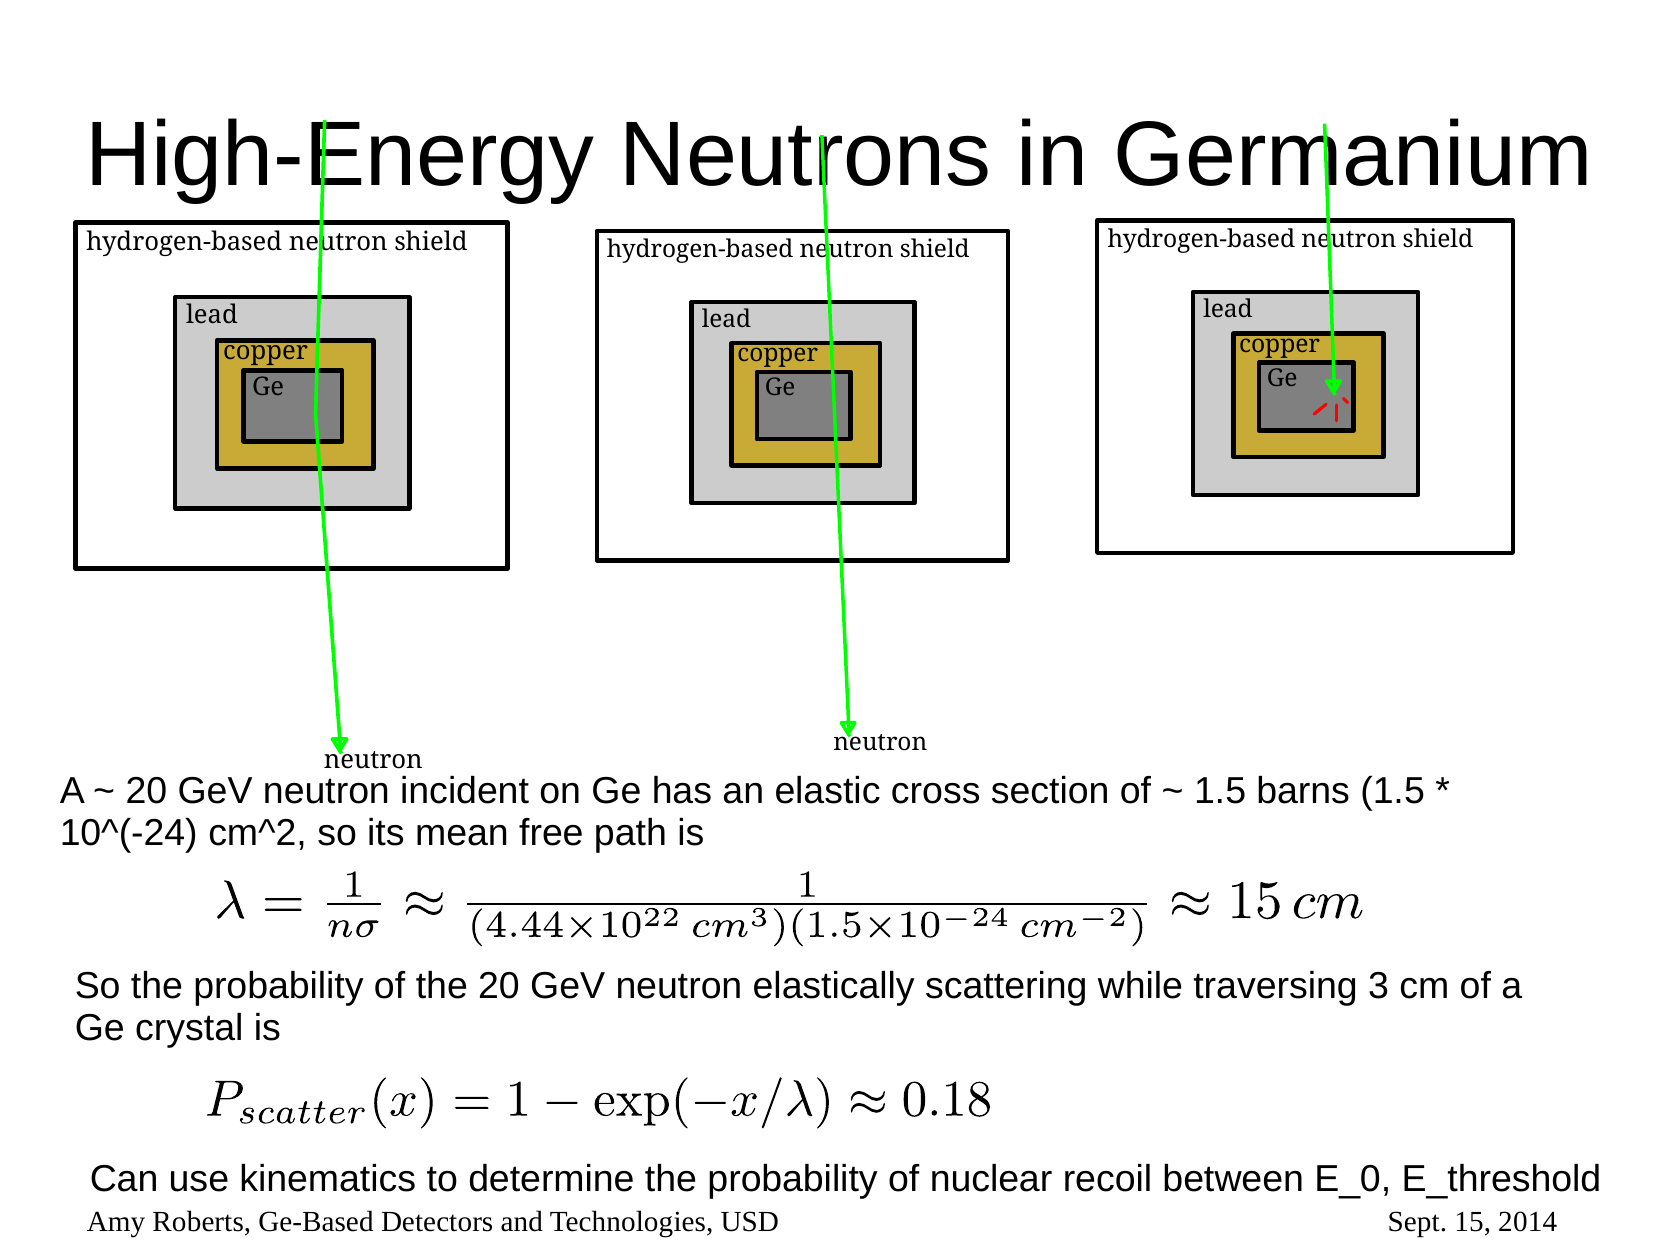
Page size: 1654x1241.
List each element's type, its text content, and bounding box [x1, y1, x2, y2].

text_box So the probability of the 20 GeV neutron elastically scattering while traversing 3 cm of a Ge crystal is [60, 957, 1542, 1078]
text_box A ~ 20 GeV neutron incident on Ge has an elastic cross section of ~ 1.5 barns (1.5 * 10^(-24) cm^2, so its mean free path is [45, 762, 1531, 862]
picture [216, 871, 1363, 947]
text_box Can use kinematics to determine the probability of nuclear recoil between E_0, E_threshold [75, 1149, 1617, 1207]
picture [594, 135, 1011, 752]
picture [206, 1077, 991, 1129]
picture [73, 120, 511, 762]
picture [1095, 123, 1516, 556]
title High-Energy Neutrons in Germanium [60, 50, 1621, 258]
